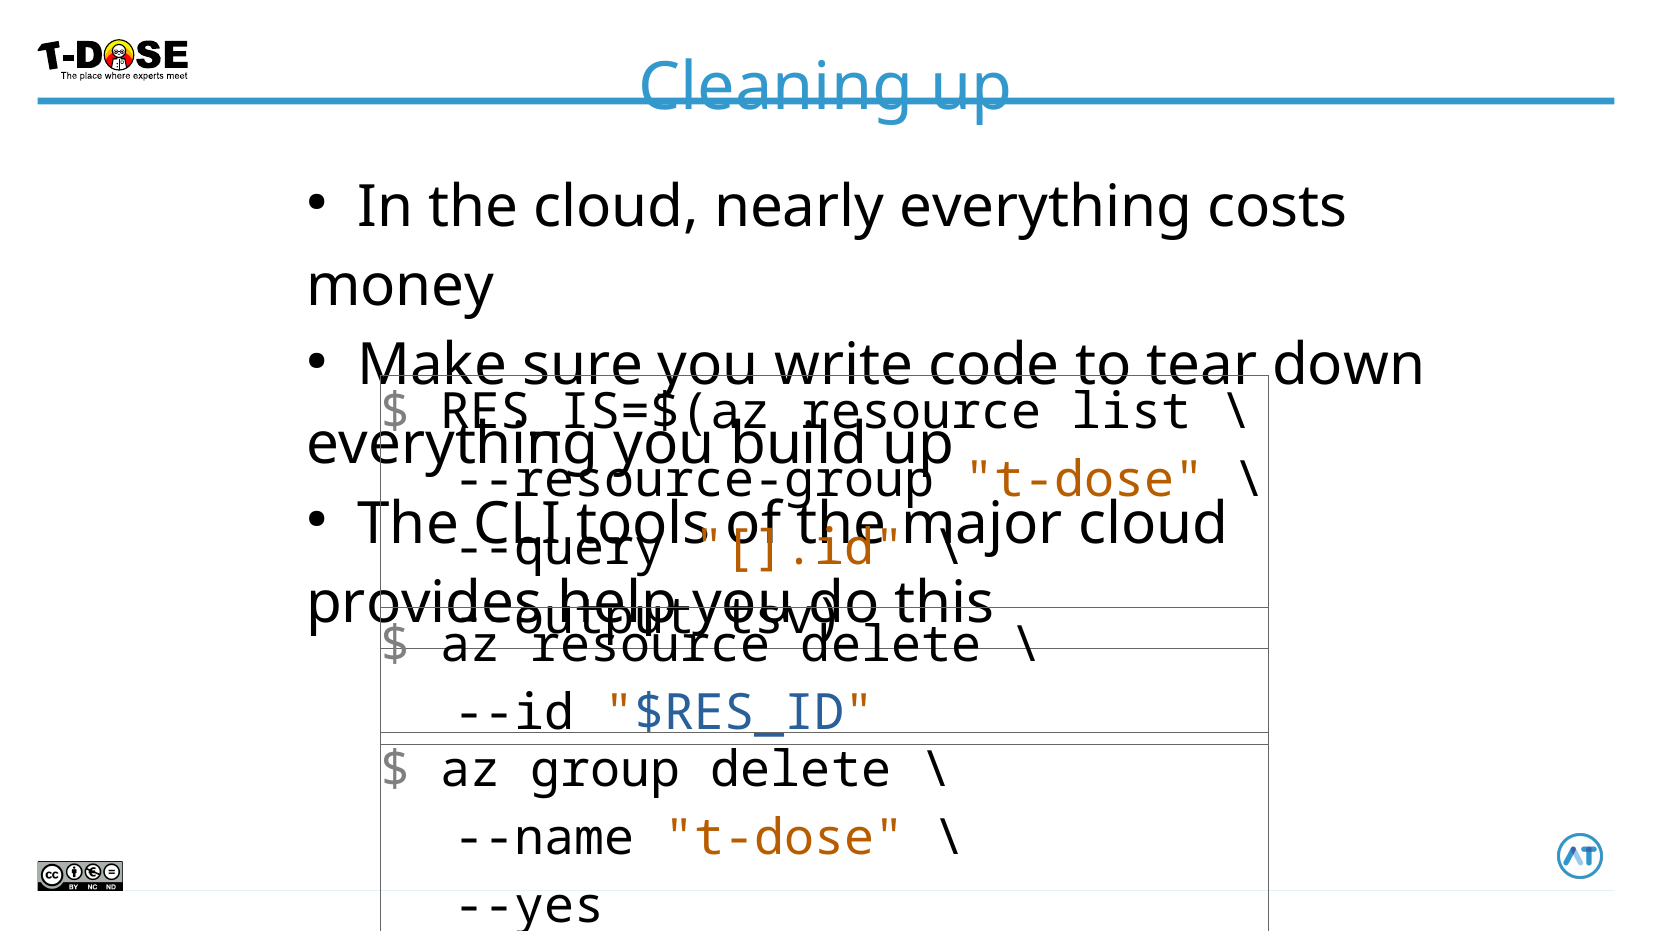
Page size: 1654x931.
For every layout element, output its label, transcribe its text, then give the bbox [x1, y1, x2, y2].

picture [1557, 833, 1603, 879]
text_box Cleaning up [37, 38, 1615, 106]
text_box In the cloud, nearly everything costs money Make sure you write code to tear down everything you build up The CLI tools of the major cloud provides help you do this [306, 163, 1463, 352]
text_box $ az resource delete \ --id "$RES_ID" [380, 607, 1269, 709]
text_box $ RES_IS=$(az resource list \ --resource-group "t-dose" \ --query "[].id" \ --output tsv) [380, 375, 1269, 576]
picture [37, 861, 123, 891]
text_box $ az group delete \ --name "t-dose" \ --yes [380, 732, 1269, 883]
